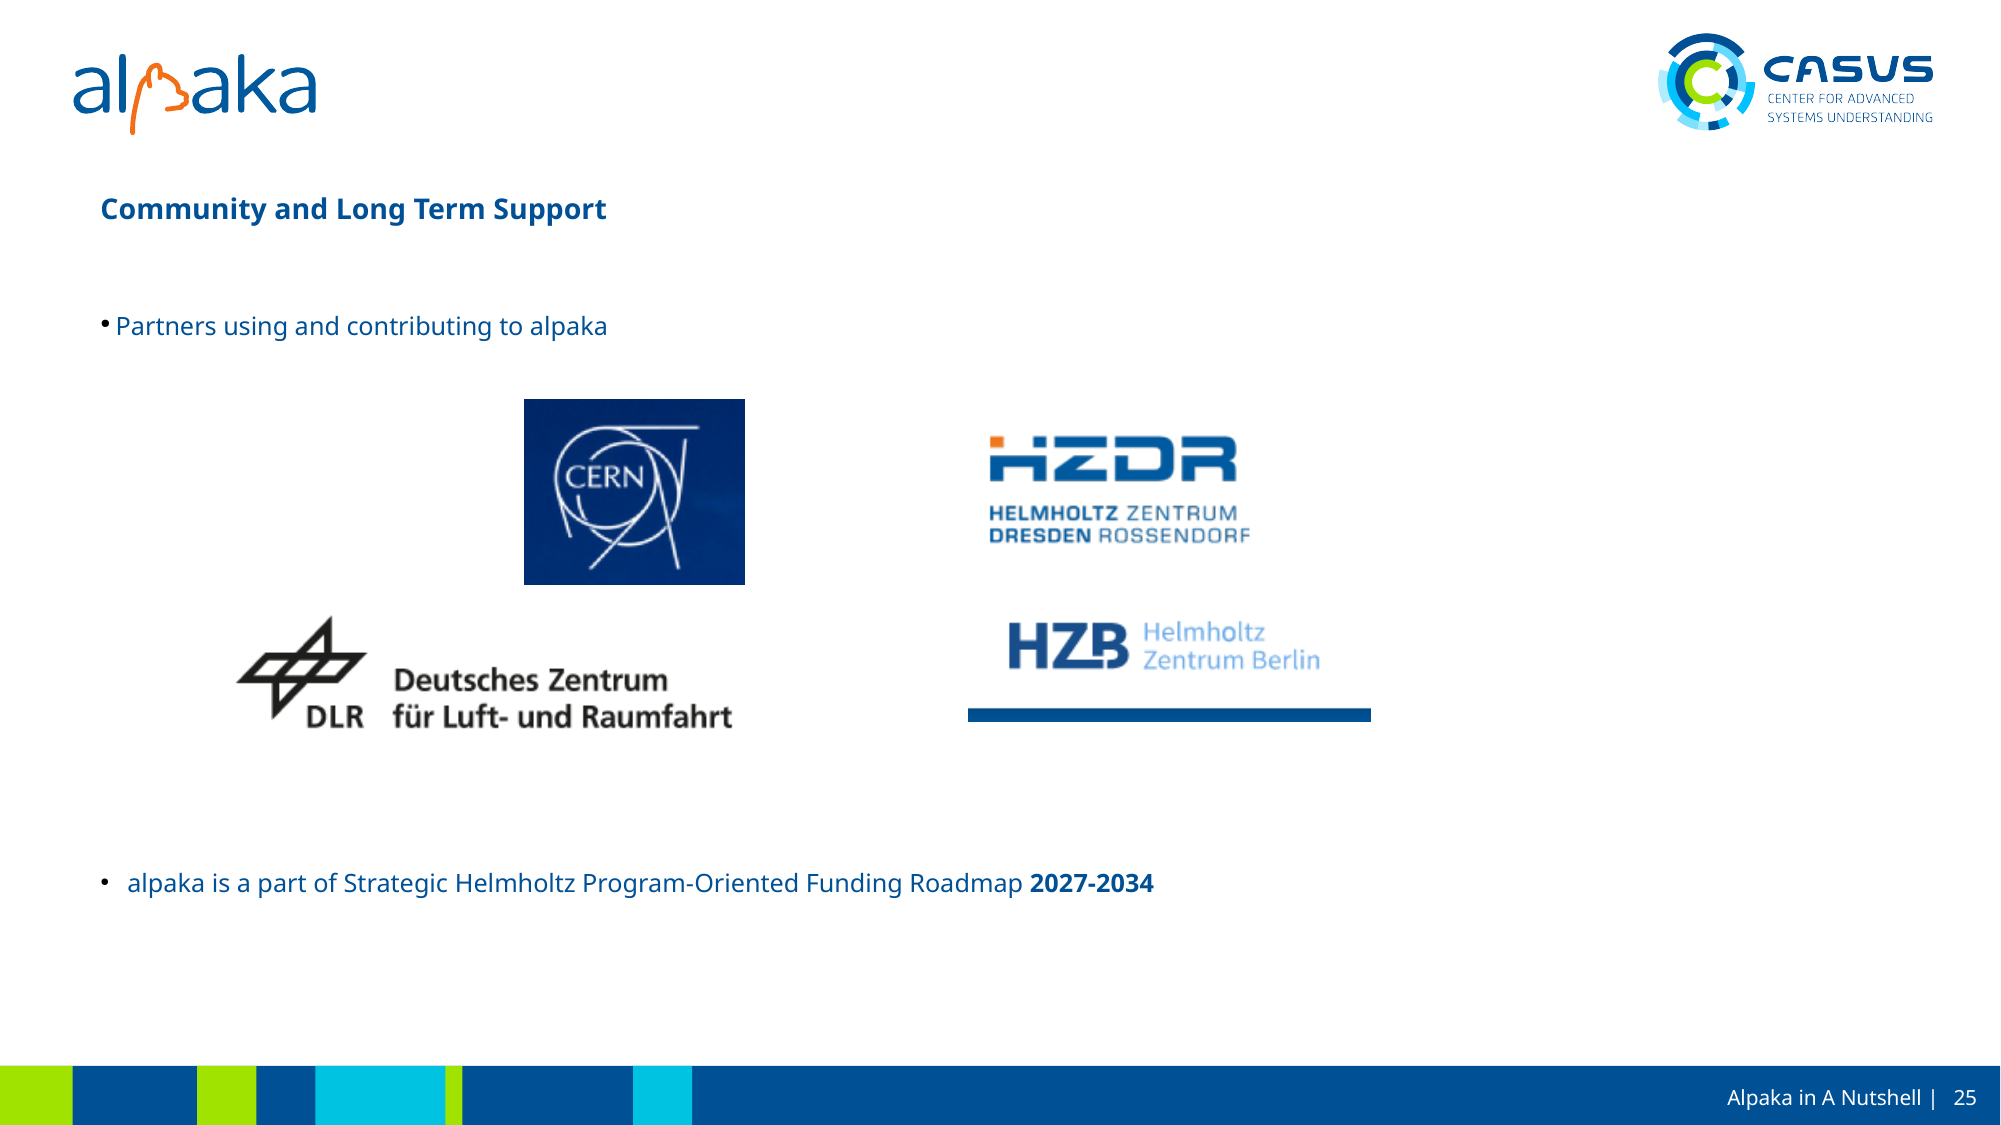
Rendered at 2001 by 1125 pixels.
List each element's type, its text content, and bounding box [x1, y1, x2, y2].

picture [937, 389, 1371, 722]
picture [72, 53, 317, 136]
picture [1658, 33, 1933, 131]
picture [230, 399, 785, 786]
list Community and Long Term Support Partners using and contributing to alpaka alpaka is a part of Strategic Helmholtz Program-Oriented Funding Roadmap 2027-2034 [100, 188, 1601, 946]
